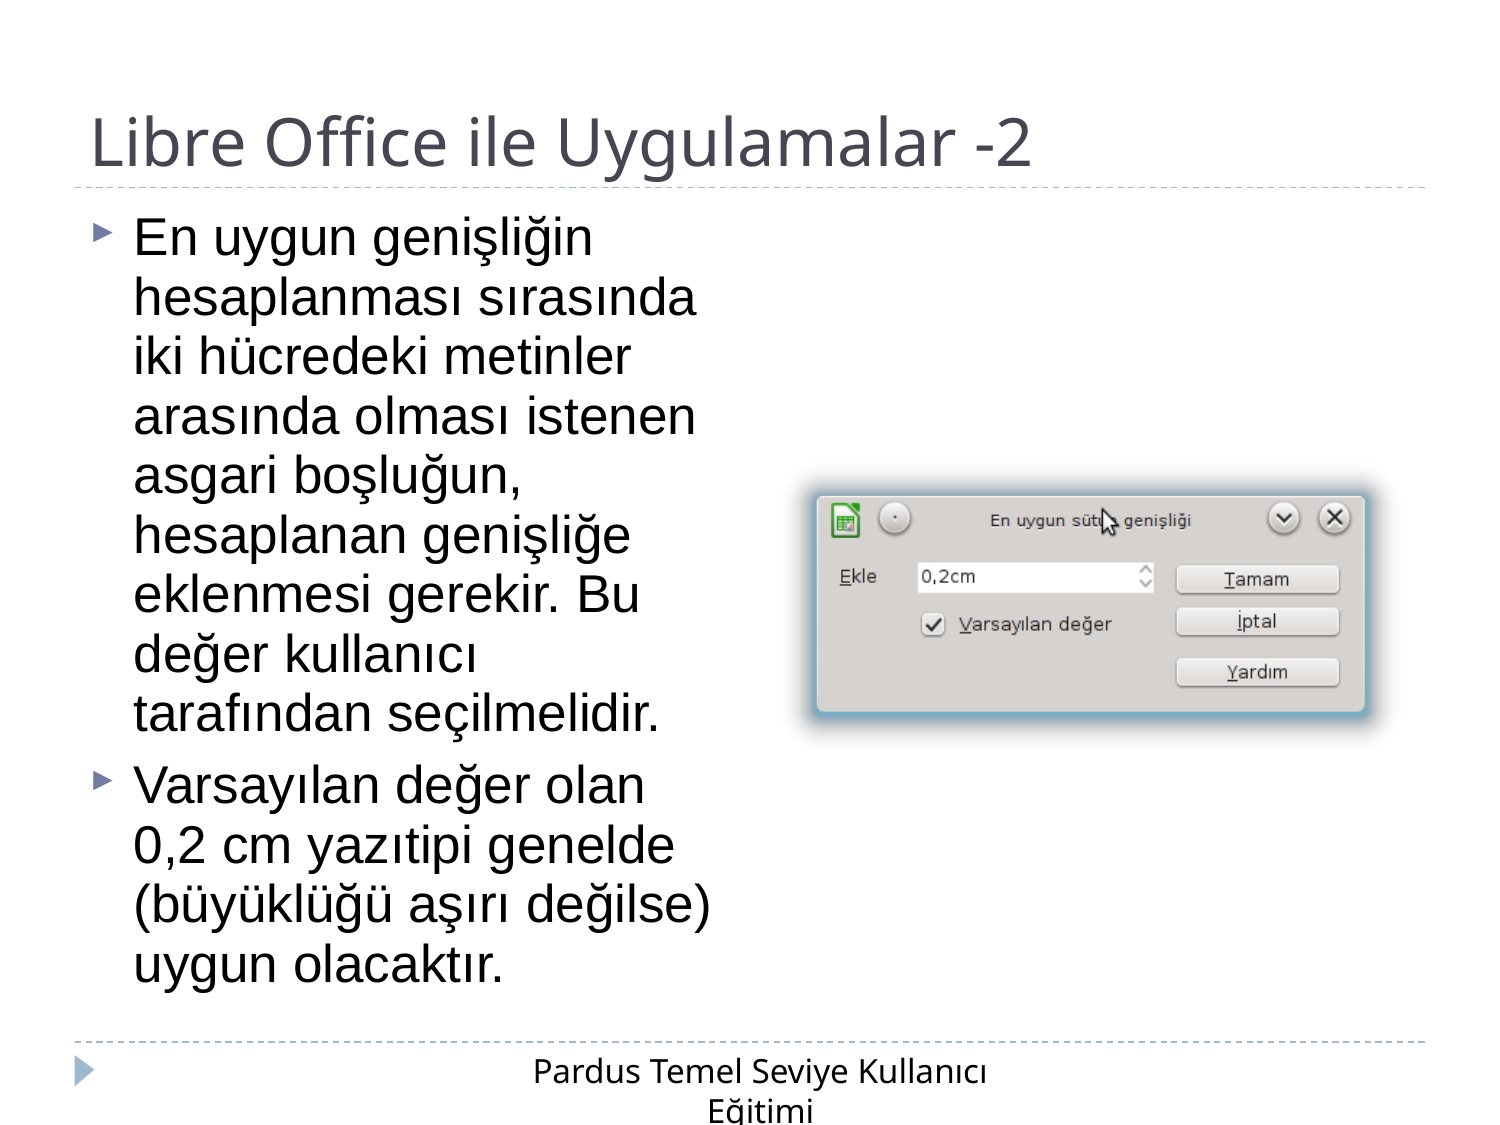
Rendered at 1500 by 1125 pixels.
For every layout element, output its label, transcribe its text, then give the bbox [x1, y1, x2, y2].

picture [759, 438, 1423, 770]
list En uygun genişliğin hesaplanması sırasında iki hücredeki metinler arasında olması istenen asgari boşluğun, hesaplanan genişliğe eklenmesi gerekir. Bu değer kullanıcı tarafından seçilmelidir. Varsayılan değer olan 0,2 cm yazıtipi genelde (büyüklüğü aşırı değilse) uygun olacaktır. [75, 200, 738, 1010]
title Libre Office ile Uygulamalar -2 [75, 37, 1425, 188]
